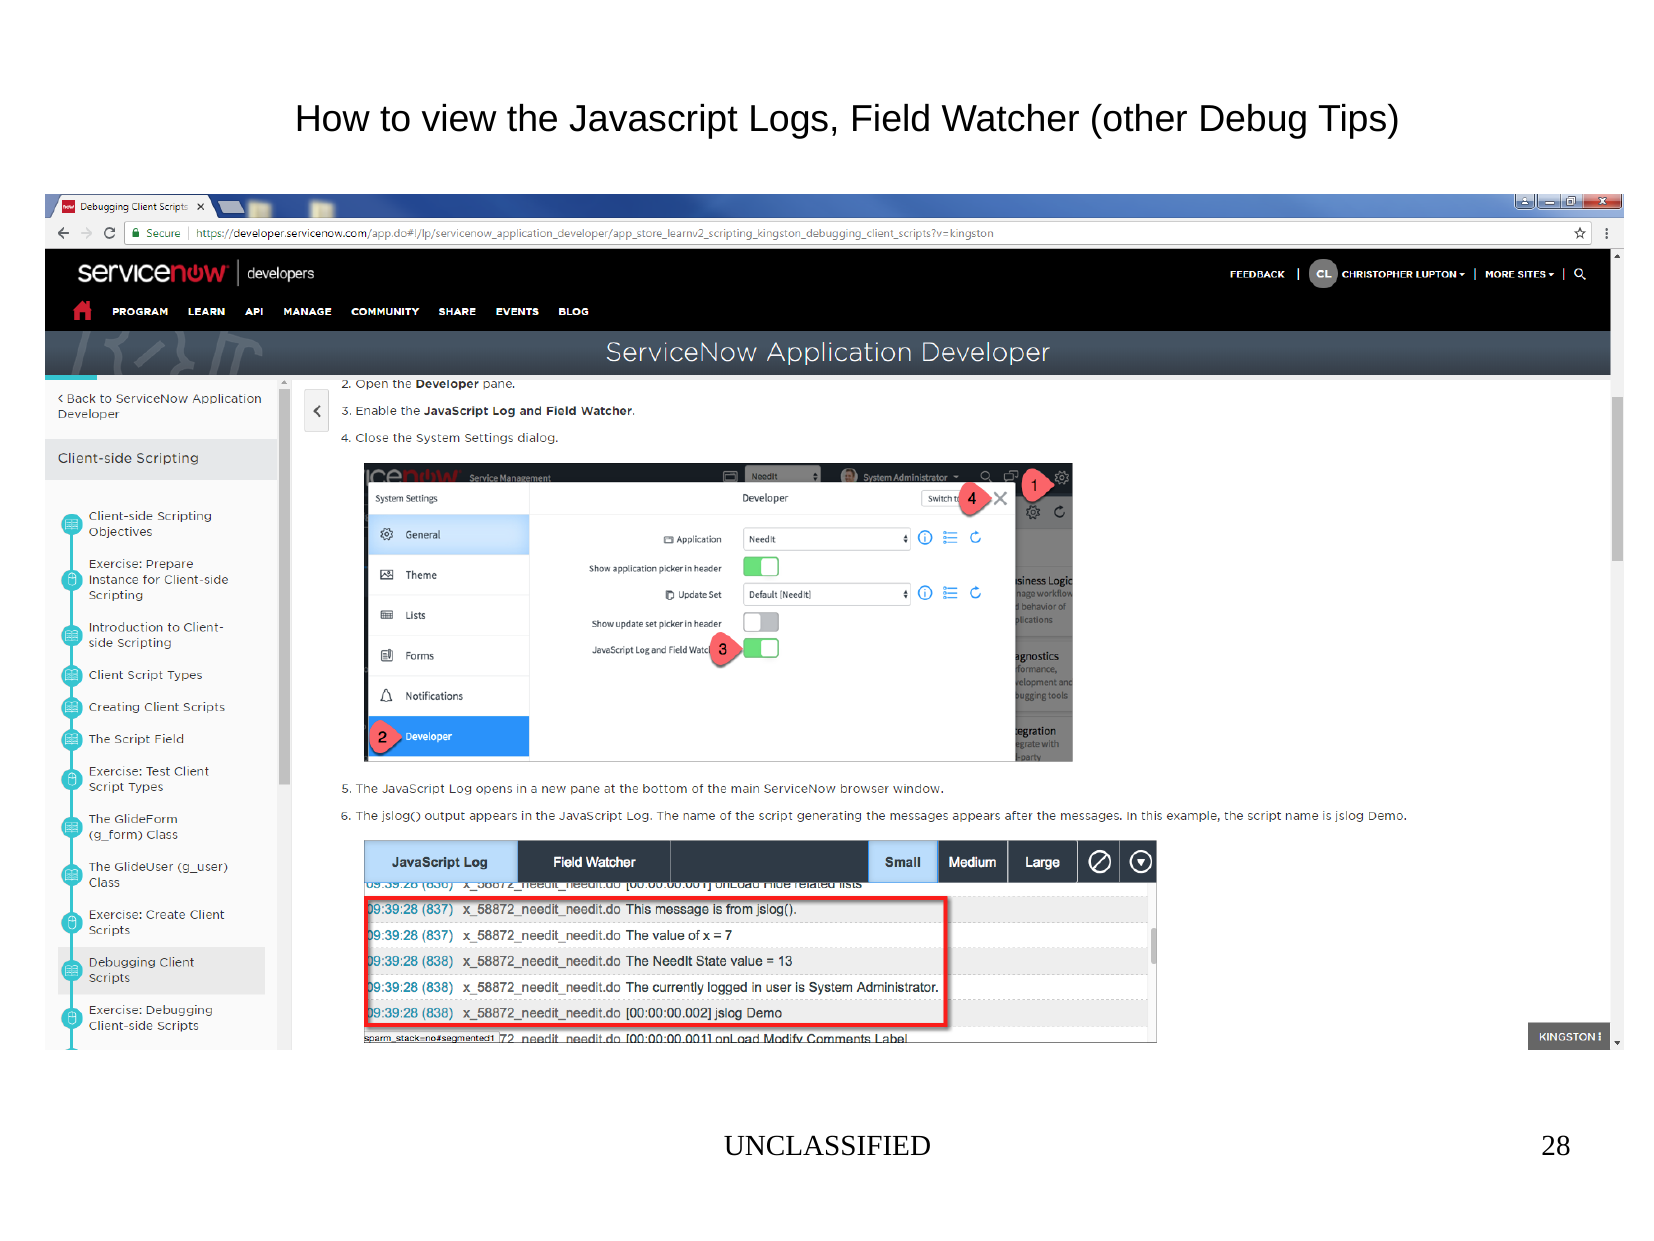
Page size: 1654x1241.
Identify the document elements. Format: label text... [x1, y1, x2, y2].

text_box How to view the Javascript Logs, Field Watcher (other Debug Tips) [180, 90, 1516, 189]
picture [45, 194, 1624, 1051]
